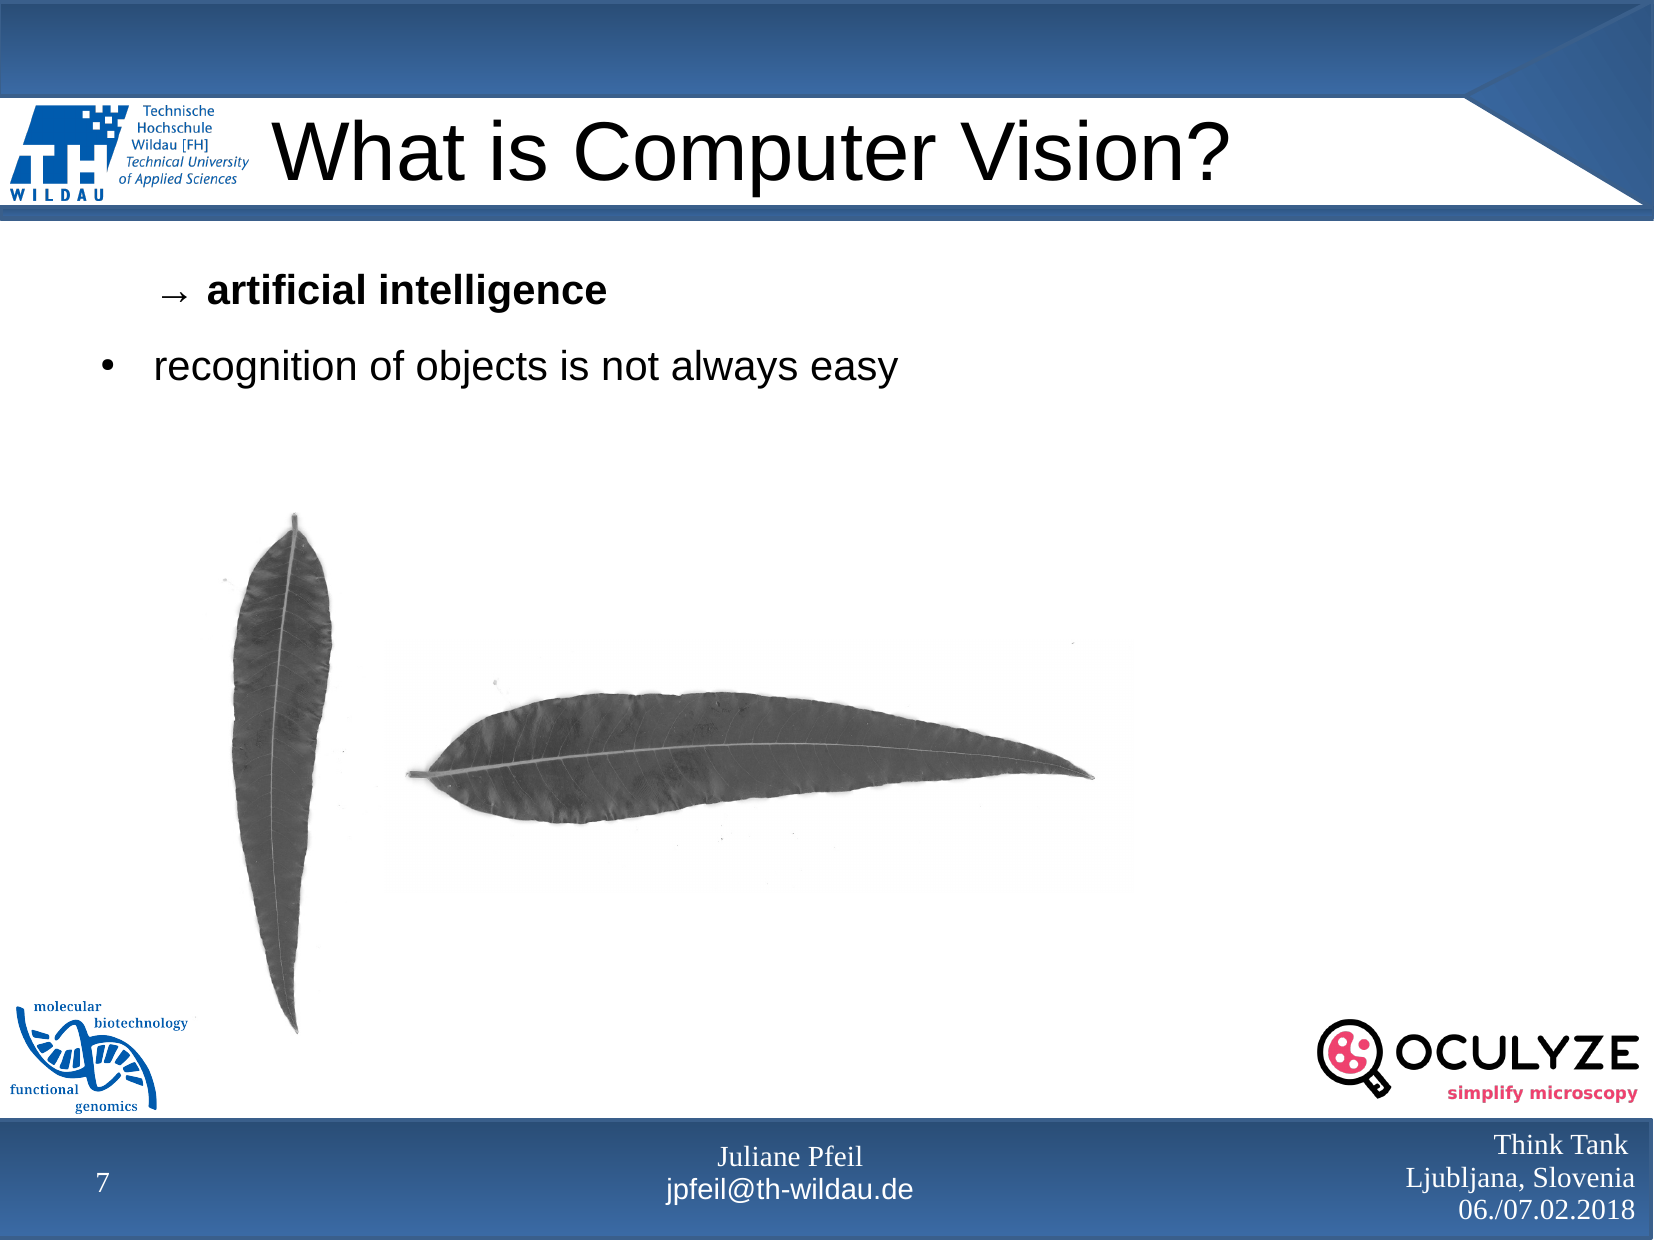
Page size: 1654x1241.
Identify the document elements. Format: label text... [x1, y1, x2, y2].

picture [192, 986, 384, 1064]
picture [10, 1001, 188, 1114]
picture [10, 105, 249, 201]
title What is Computer Vision? [271, 95, 1466, 207]
list → artificial intelligence recognition of objects is not always easy [82, 266, 1571, 986]
picture [1315, 1017, 1642, 1108]
picture [384, 639, 1134, 893]
